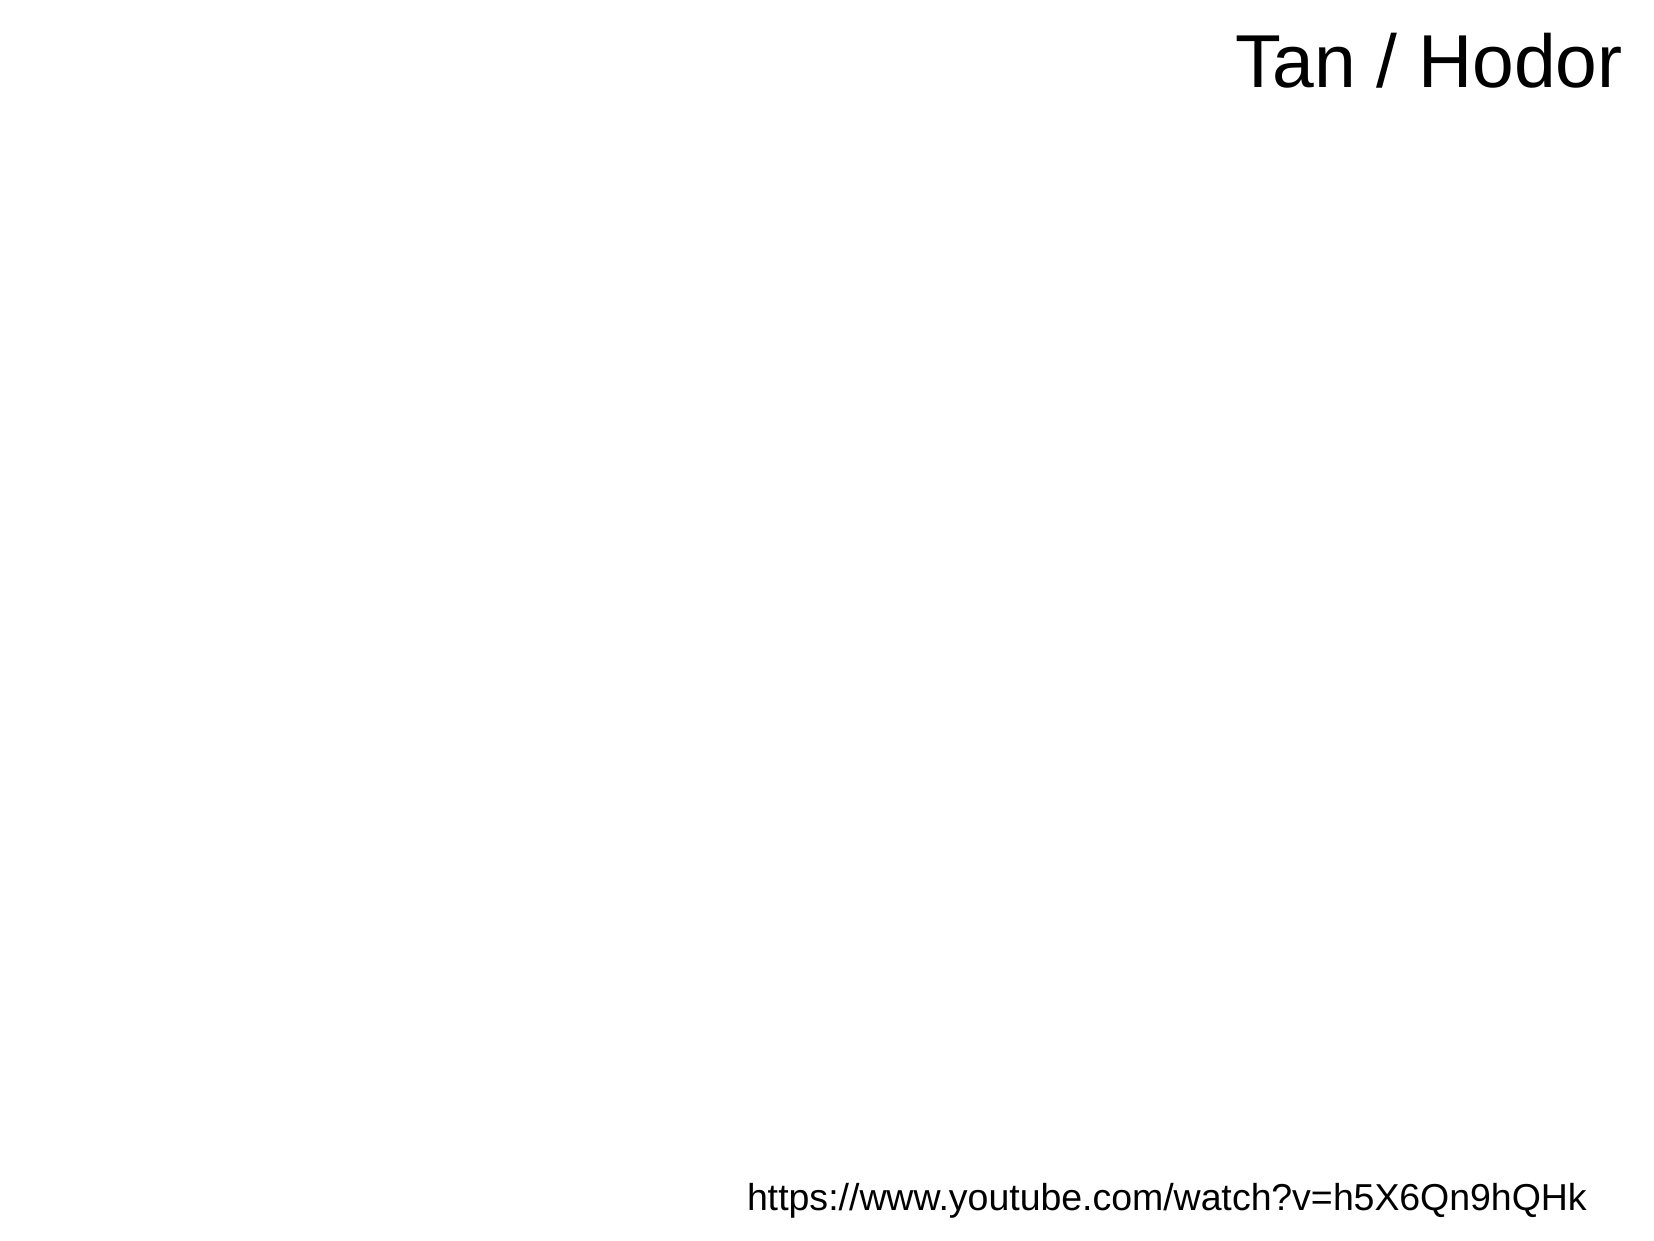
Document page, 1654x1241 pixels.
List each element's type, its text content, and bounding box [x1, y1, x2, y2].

title Tan / Hodor [685, 0, 1654, 166]
text_box https://www.youtube.com/watch?v=h5X6Qn9hQHk [732, 1169, 1649, 1227]
